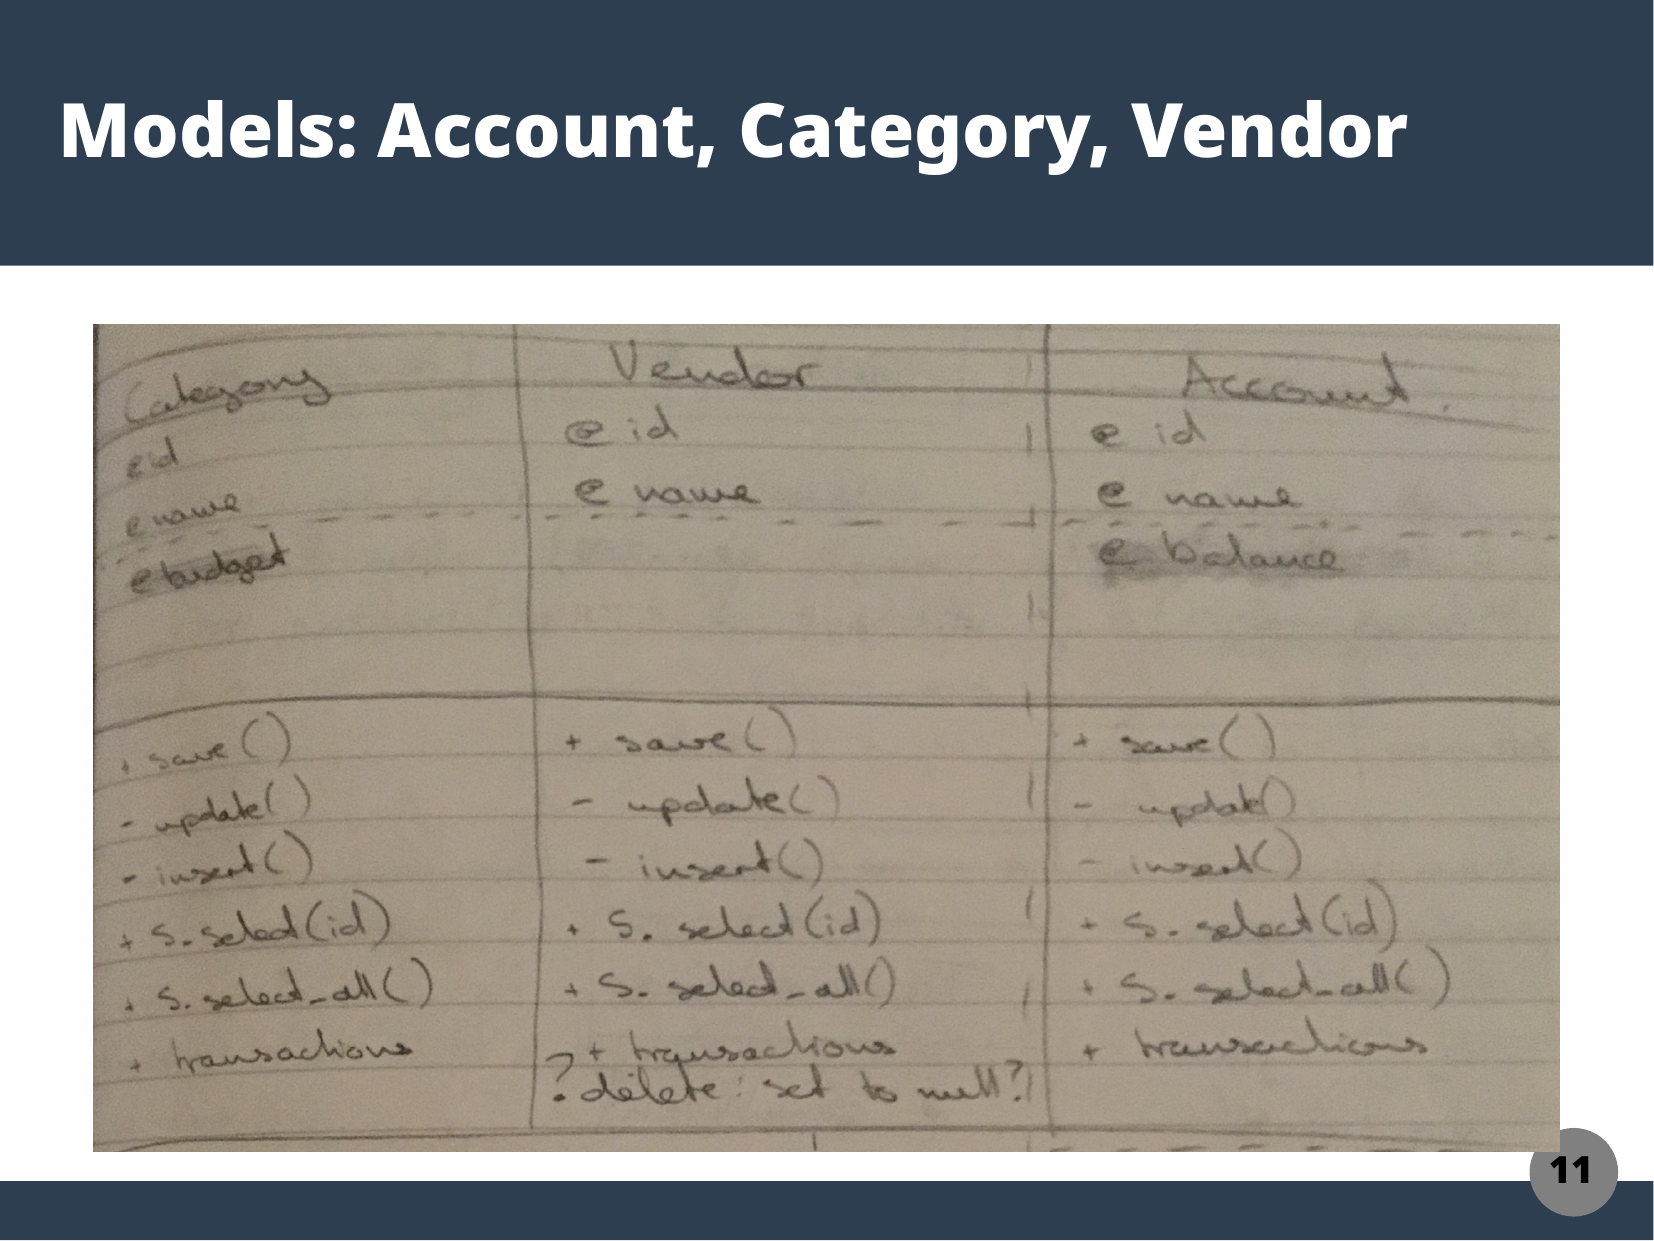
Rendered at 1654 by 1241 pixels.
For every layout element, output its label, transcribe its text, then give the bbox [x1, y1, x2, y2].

picture [93, 324, 1560, 1152]
title Models: Account, Category, Vendor [59, 49, 1595, 207]
